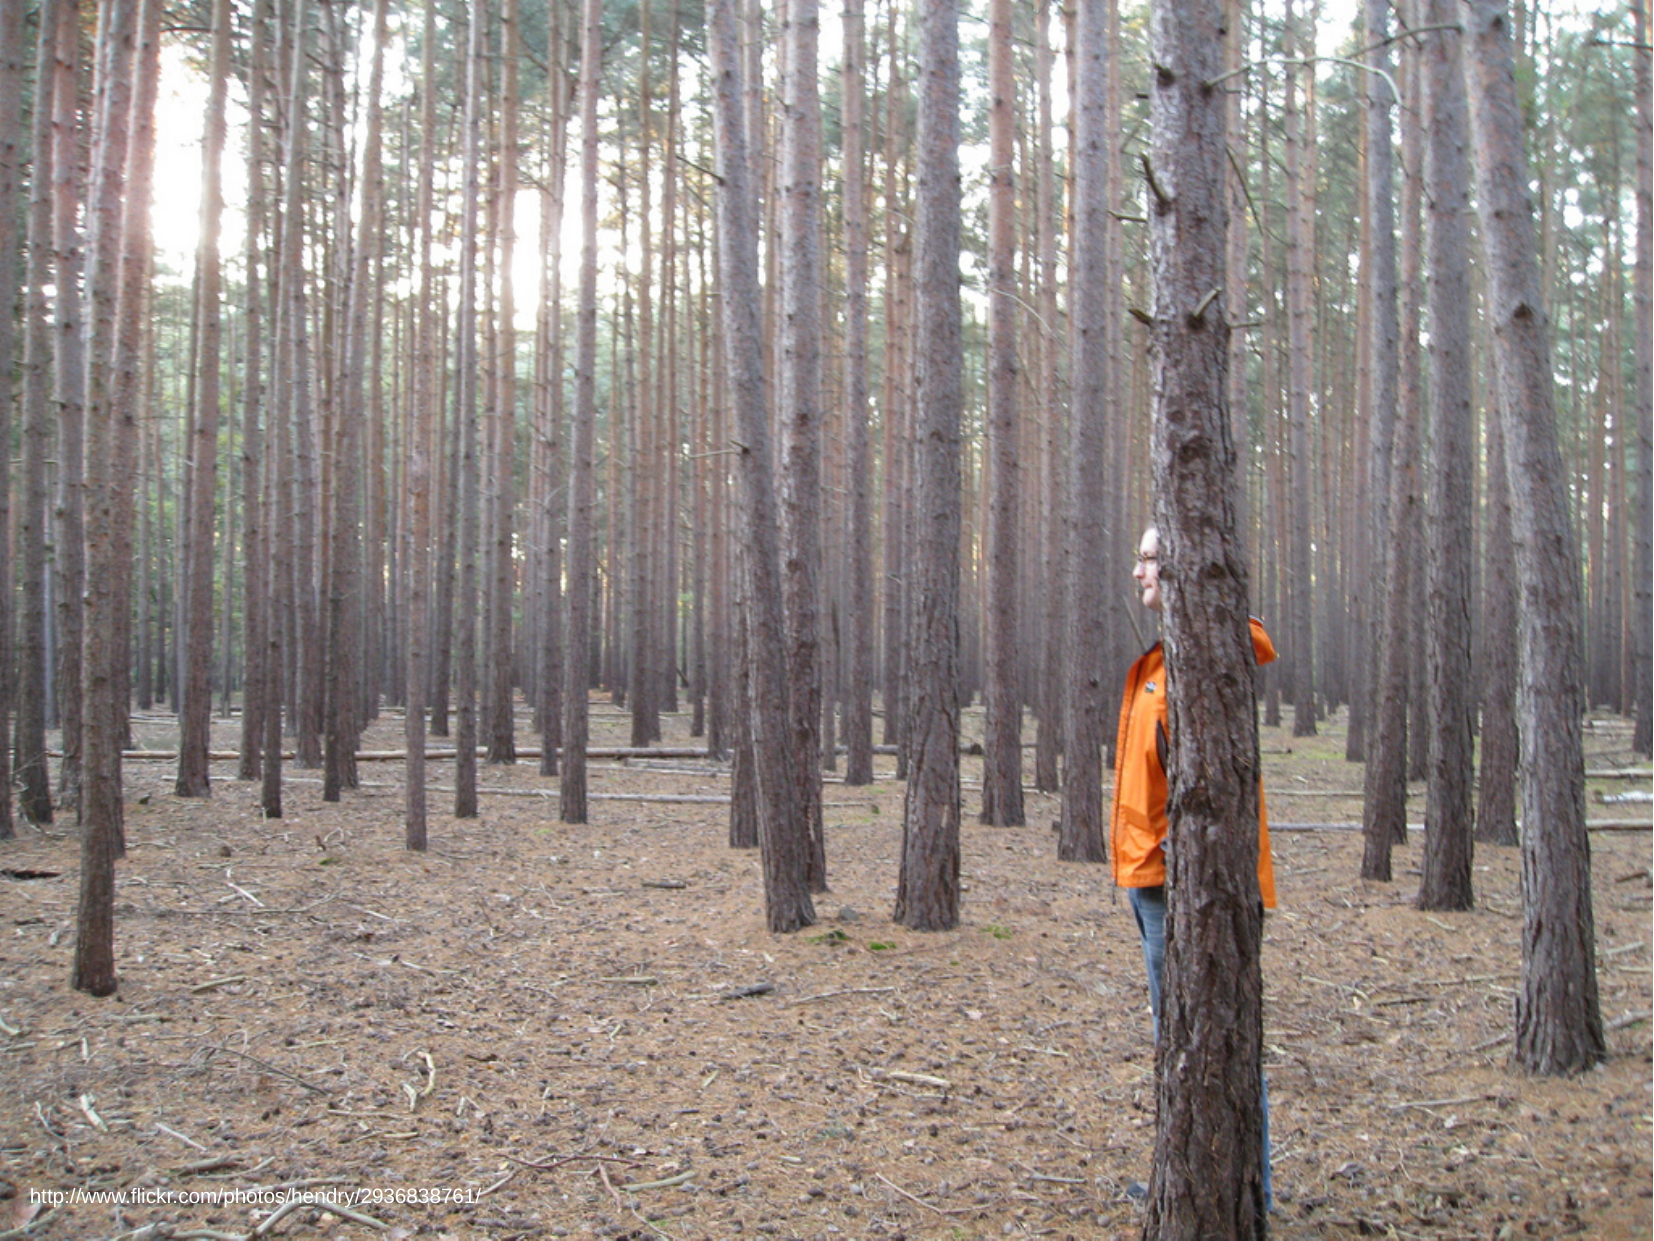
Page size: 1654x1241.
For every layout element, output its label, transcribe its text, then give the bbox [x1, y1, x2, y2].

picture [0, 0, 1653, 1241]
text_box http://www.flickr.com/photos/hendry/2936838761/ [14, 1177, 497, 1216]
